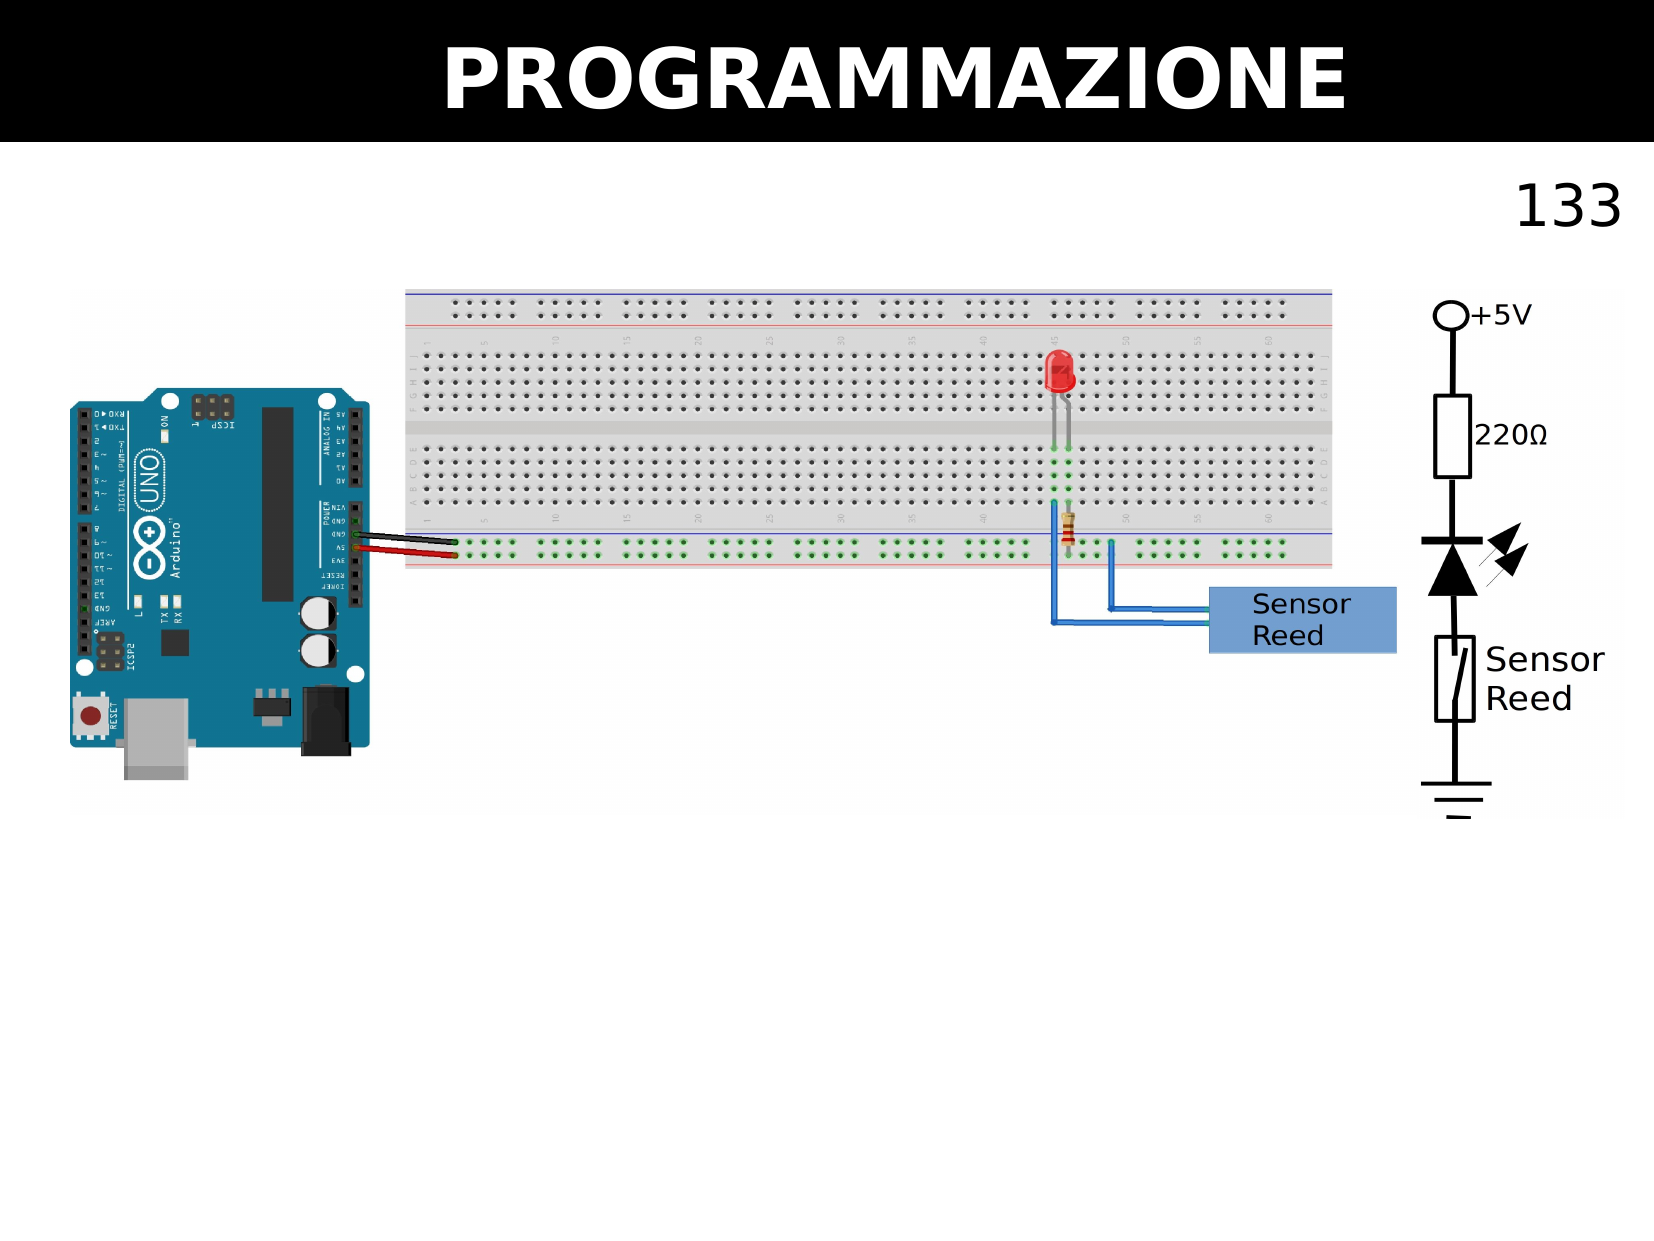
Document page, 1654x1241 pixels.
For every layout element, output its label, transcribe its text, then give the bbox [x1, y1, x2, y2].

picture [70, 289, 1625, 819]
text_box 133 [1498, 165, 1640, 249]
text_box PROGRAMMAZIONE [425, 23, 1366, 136]
text_box [0, 0, 1654, 142]
